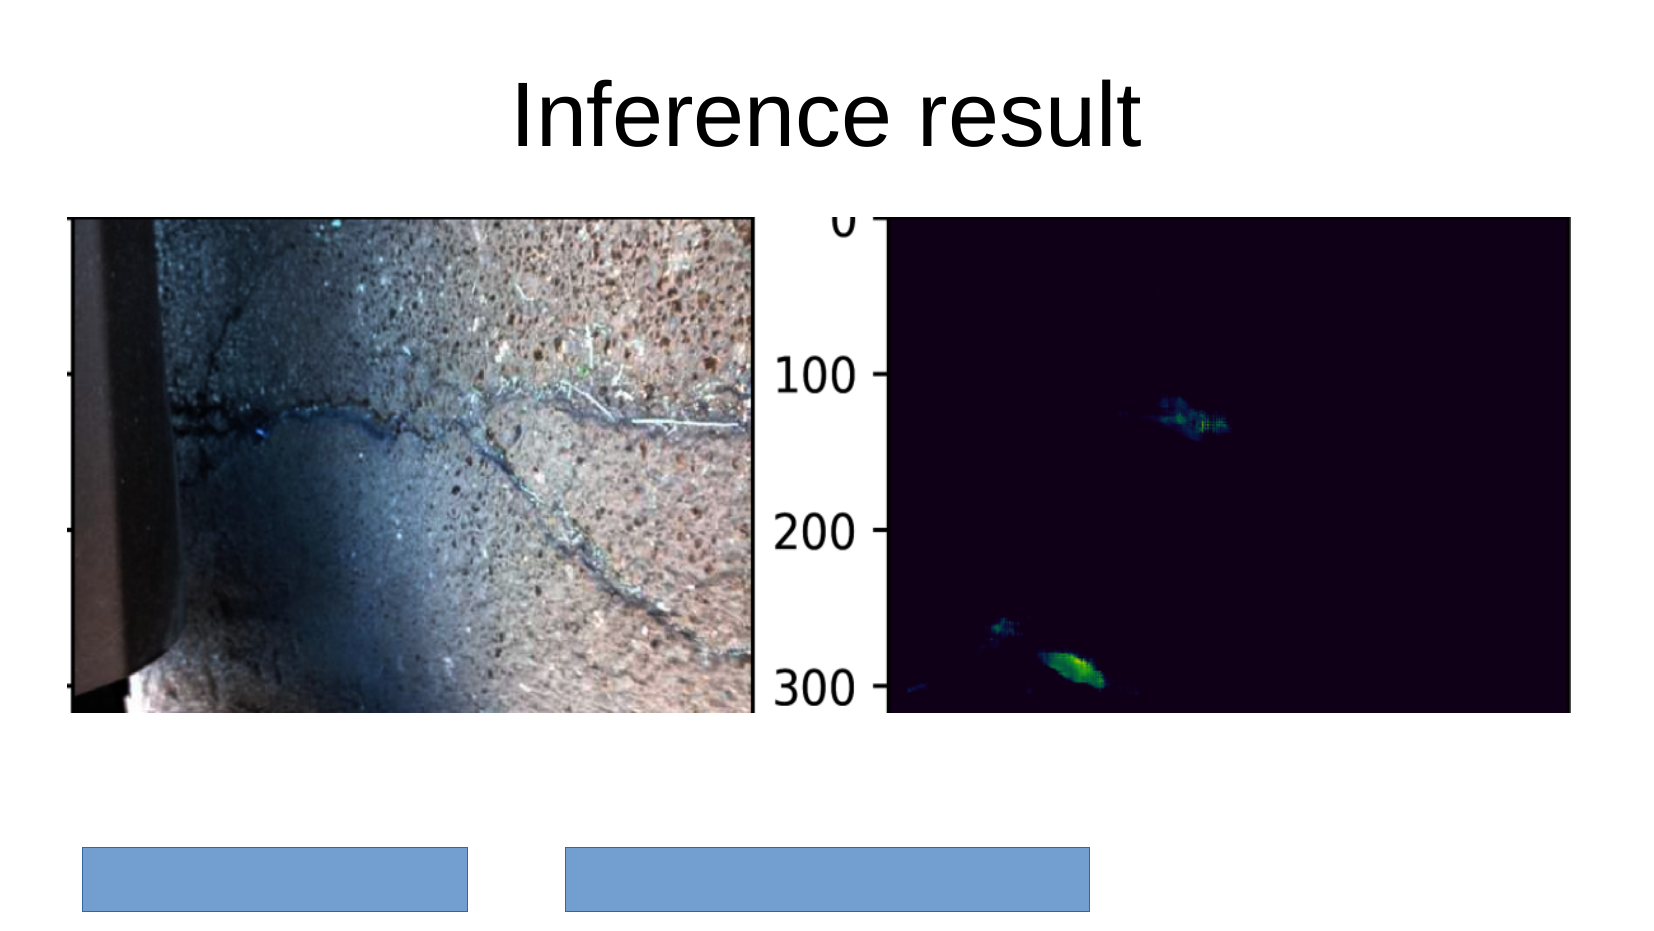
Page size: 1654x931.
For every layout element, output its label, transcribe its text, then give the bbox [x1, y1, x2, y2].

picture [67, 217, 1571, 713]
title Inference result [82, 37, 1571, 193]
